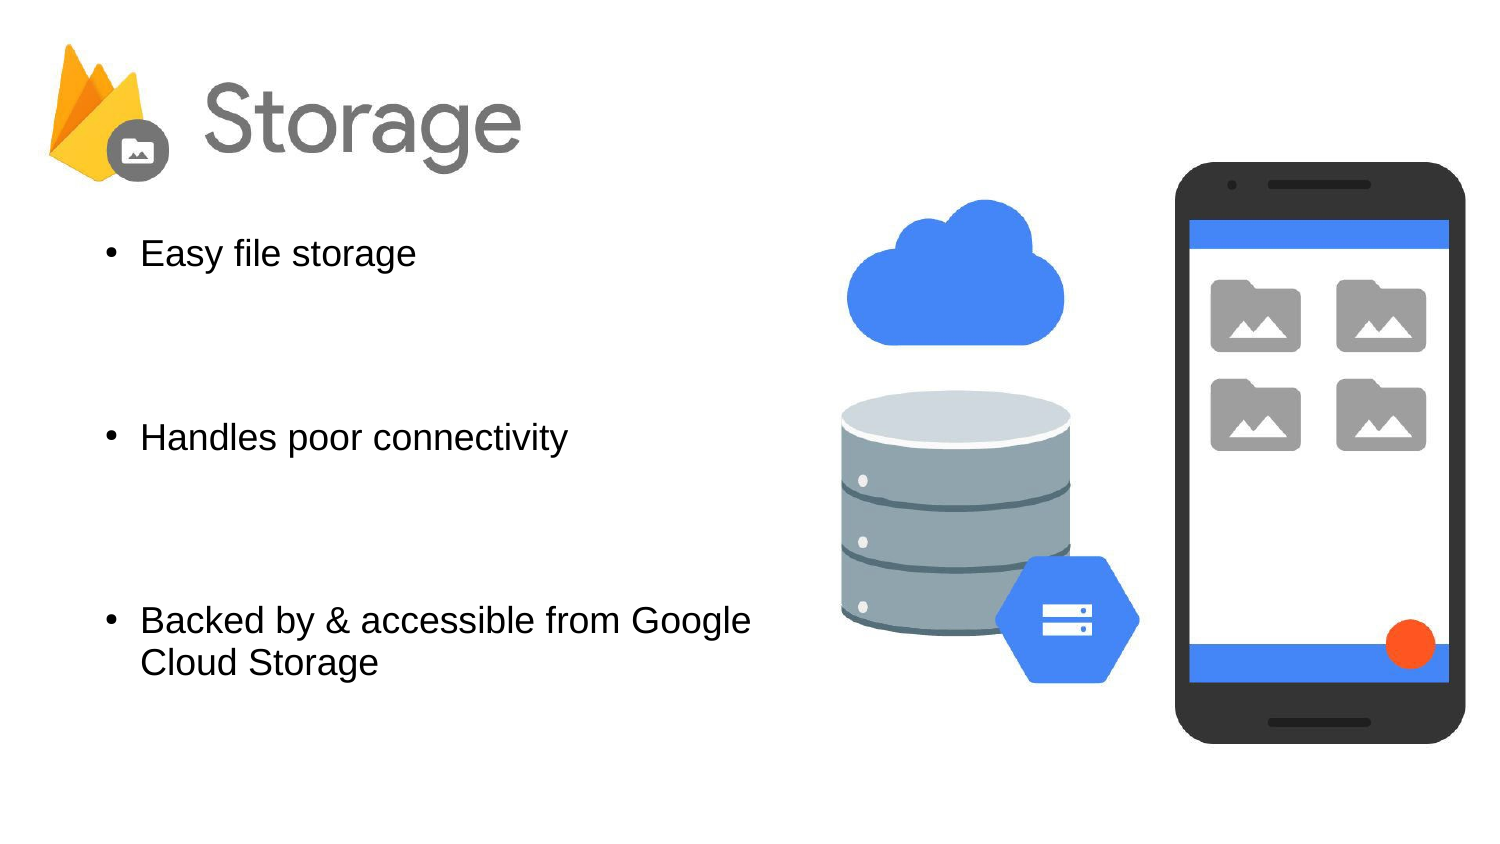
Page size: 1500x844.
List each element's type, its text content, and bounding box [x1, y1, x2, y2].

text_box Easy file storage Handles poor connectivity Backed by & accessible from Google Cloud Storage [90, 225, 768, 692]
text_box [0, 0, 1500, 843]
